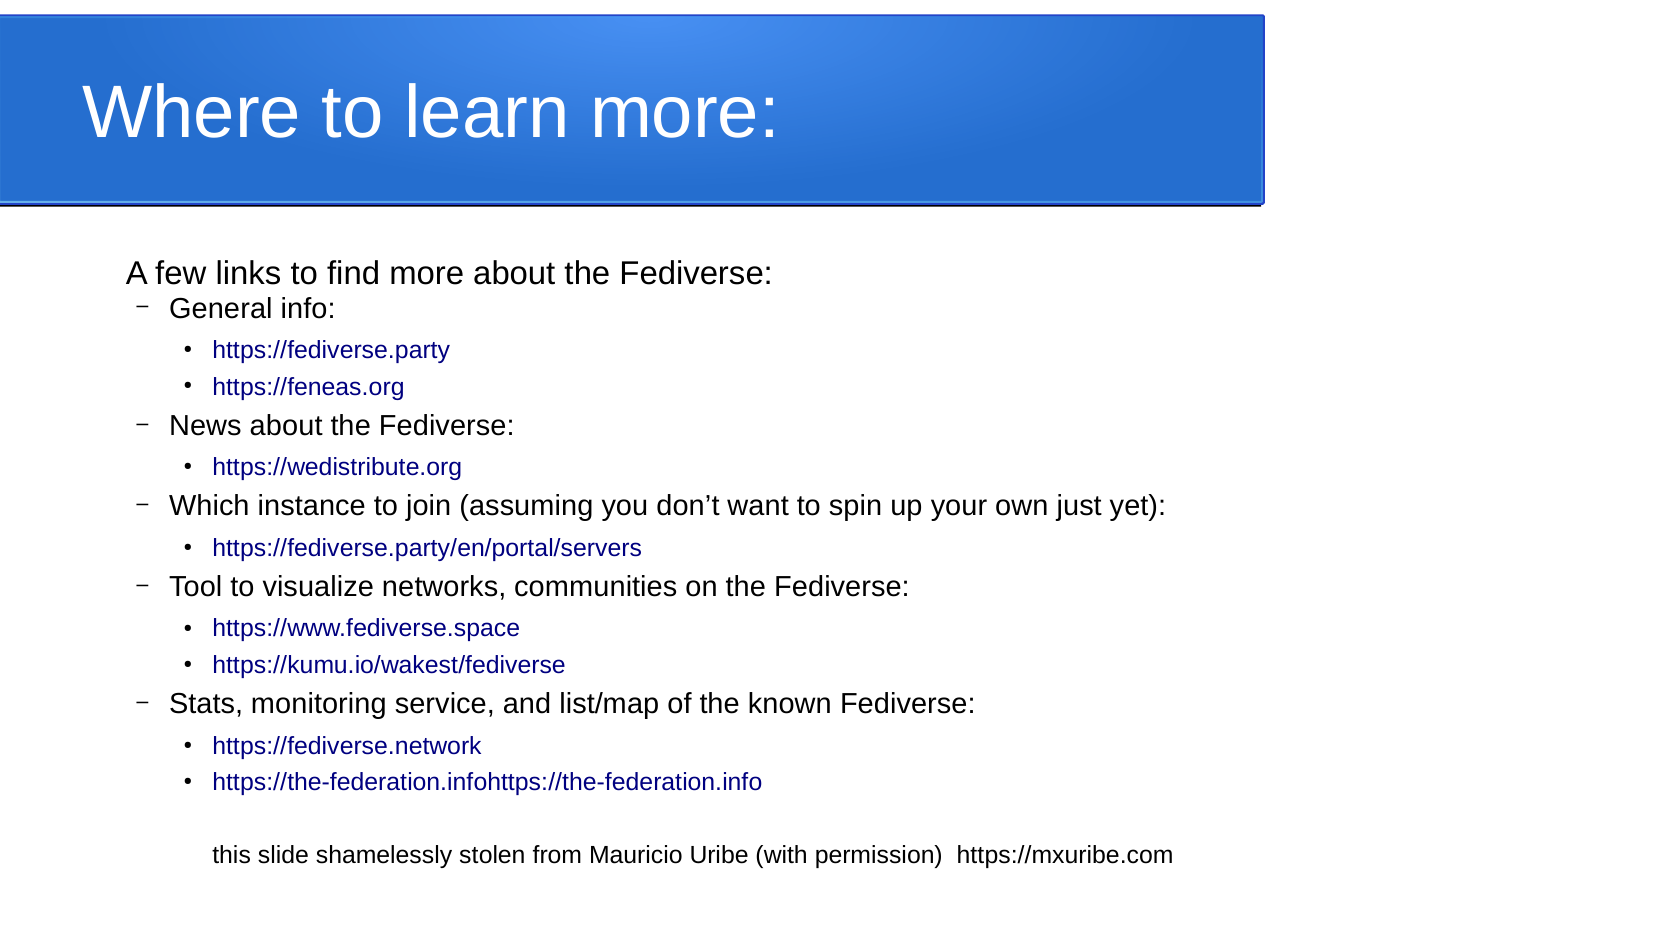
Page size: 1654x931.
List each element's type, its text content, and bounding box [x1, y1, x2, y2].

list A few links to find more about the Fediverse: General info: https://fediverse.party https://feneas.org News about the Fediverse: https://wedistribute.org Which instance to join (assuming you don’t want to spin up your own just yet): https://fediverse.party/en/portal/servers Tool to visualize networks, communities on the Fediverse: https://www.fediverse.space https://kumu.io/wakest/fediverse Stats, monitoring service, and list/map of the known Fediverse: https://fediverse.network https://the-federation.infohttps://the-federation.info this slide shamelessly stolen from Mauricio Uribe (with permission) https://mxuribe.com [82, 255, 1571, 871]
title Where to learn more: [82, 35, 1235, 189]
